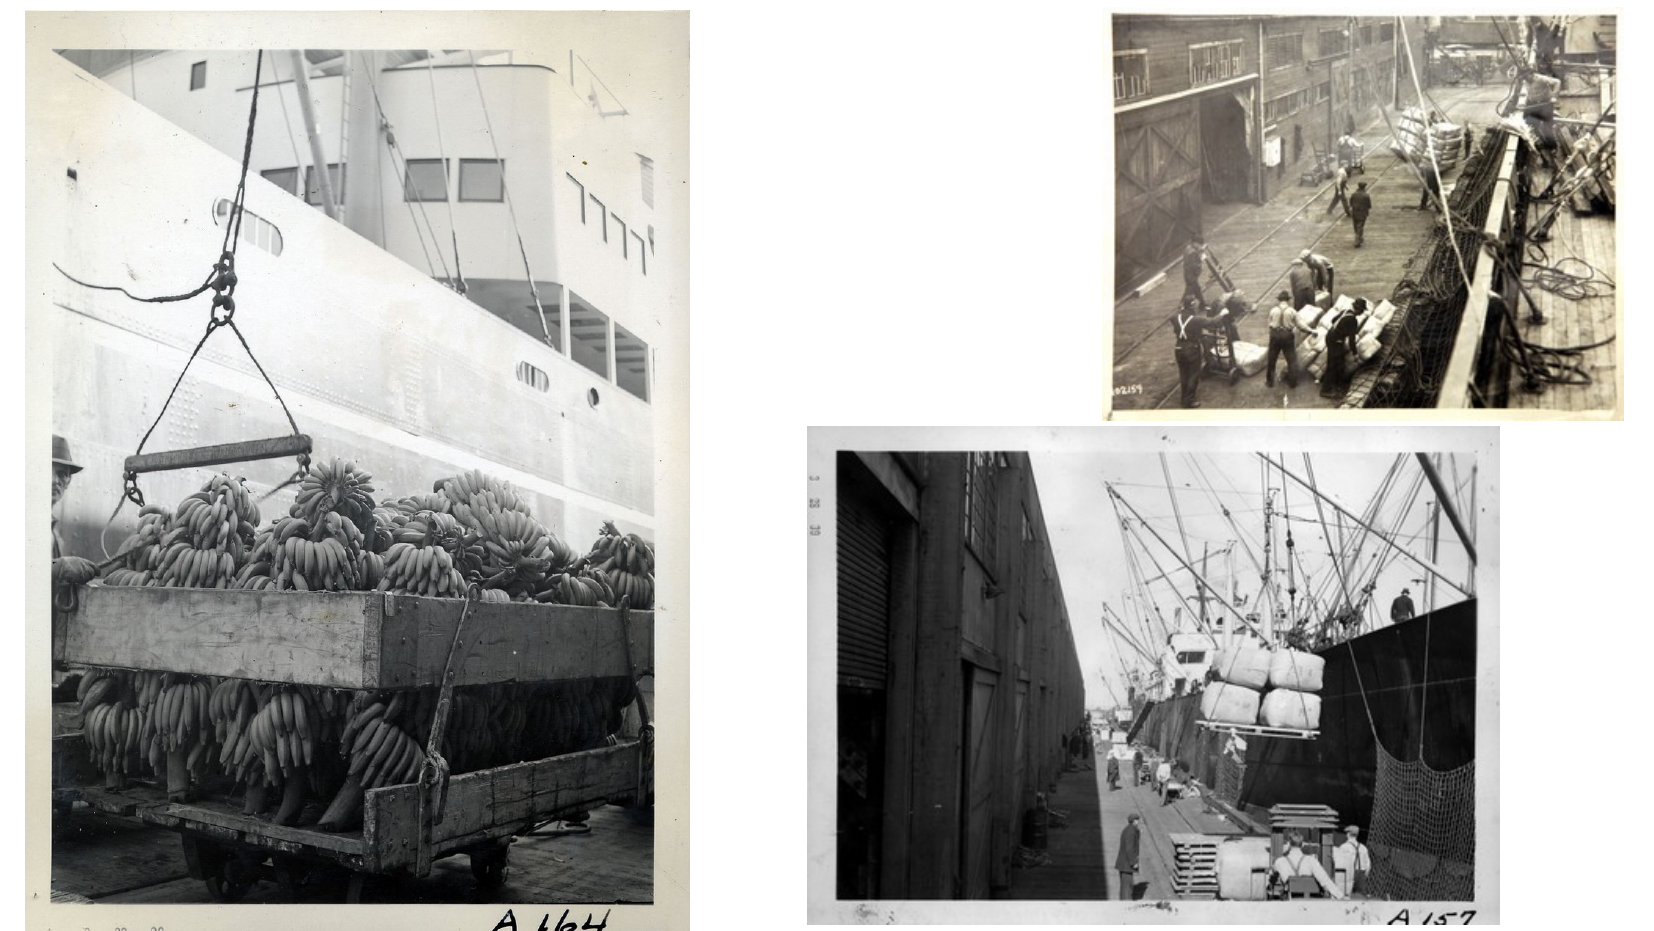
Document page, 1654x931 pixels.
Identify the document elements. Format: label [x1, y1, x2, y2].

picture [25, 10, 690, 931]
picture [807, 426, 1500, 925]
picture [1102, 7, 1624, 421]
